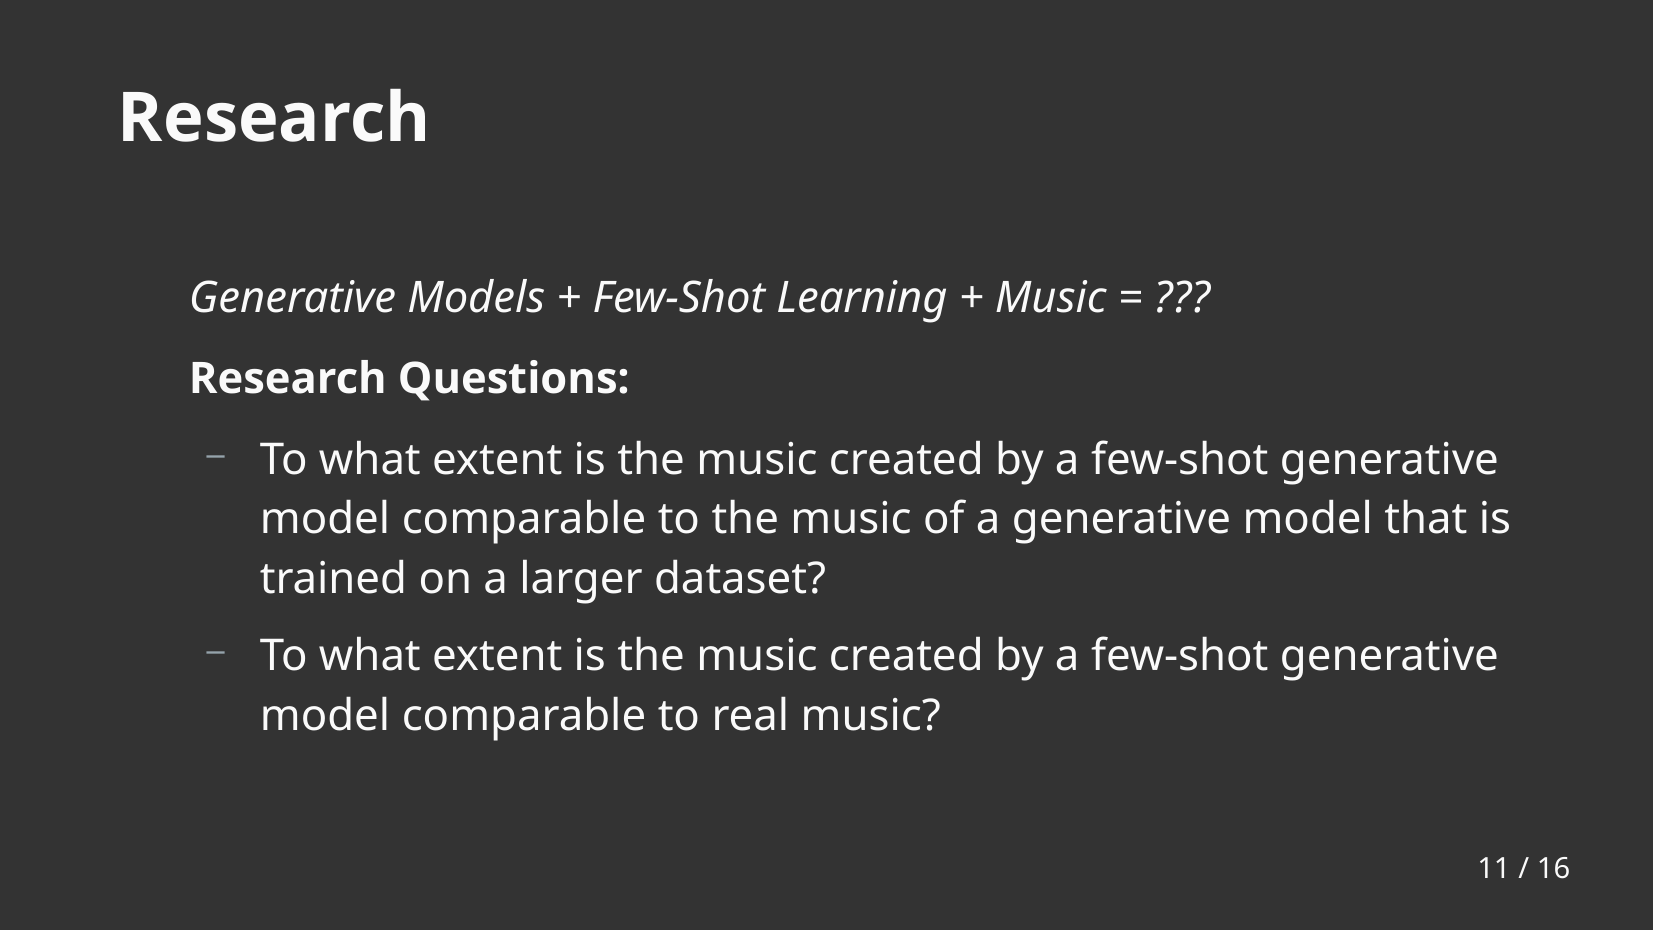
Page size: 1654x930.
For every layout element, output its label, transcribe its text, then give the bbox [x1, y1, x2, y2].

title Research [117, 36, 1571, 193]
list Generative Models + Few-Shot Learning + Music = ??? Research Questions: To what extent is the music created by a few-shot generative model comparable to the music of a generative model that is trained on a larger dataset? To what extent is the music created by a few-shot generative model comparable to real music? [117, 265, 1535, 806]
